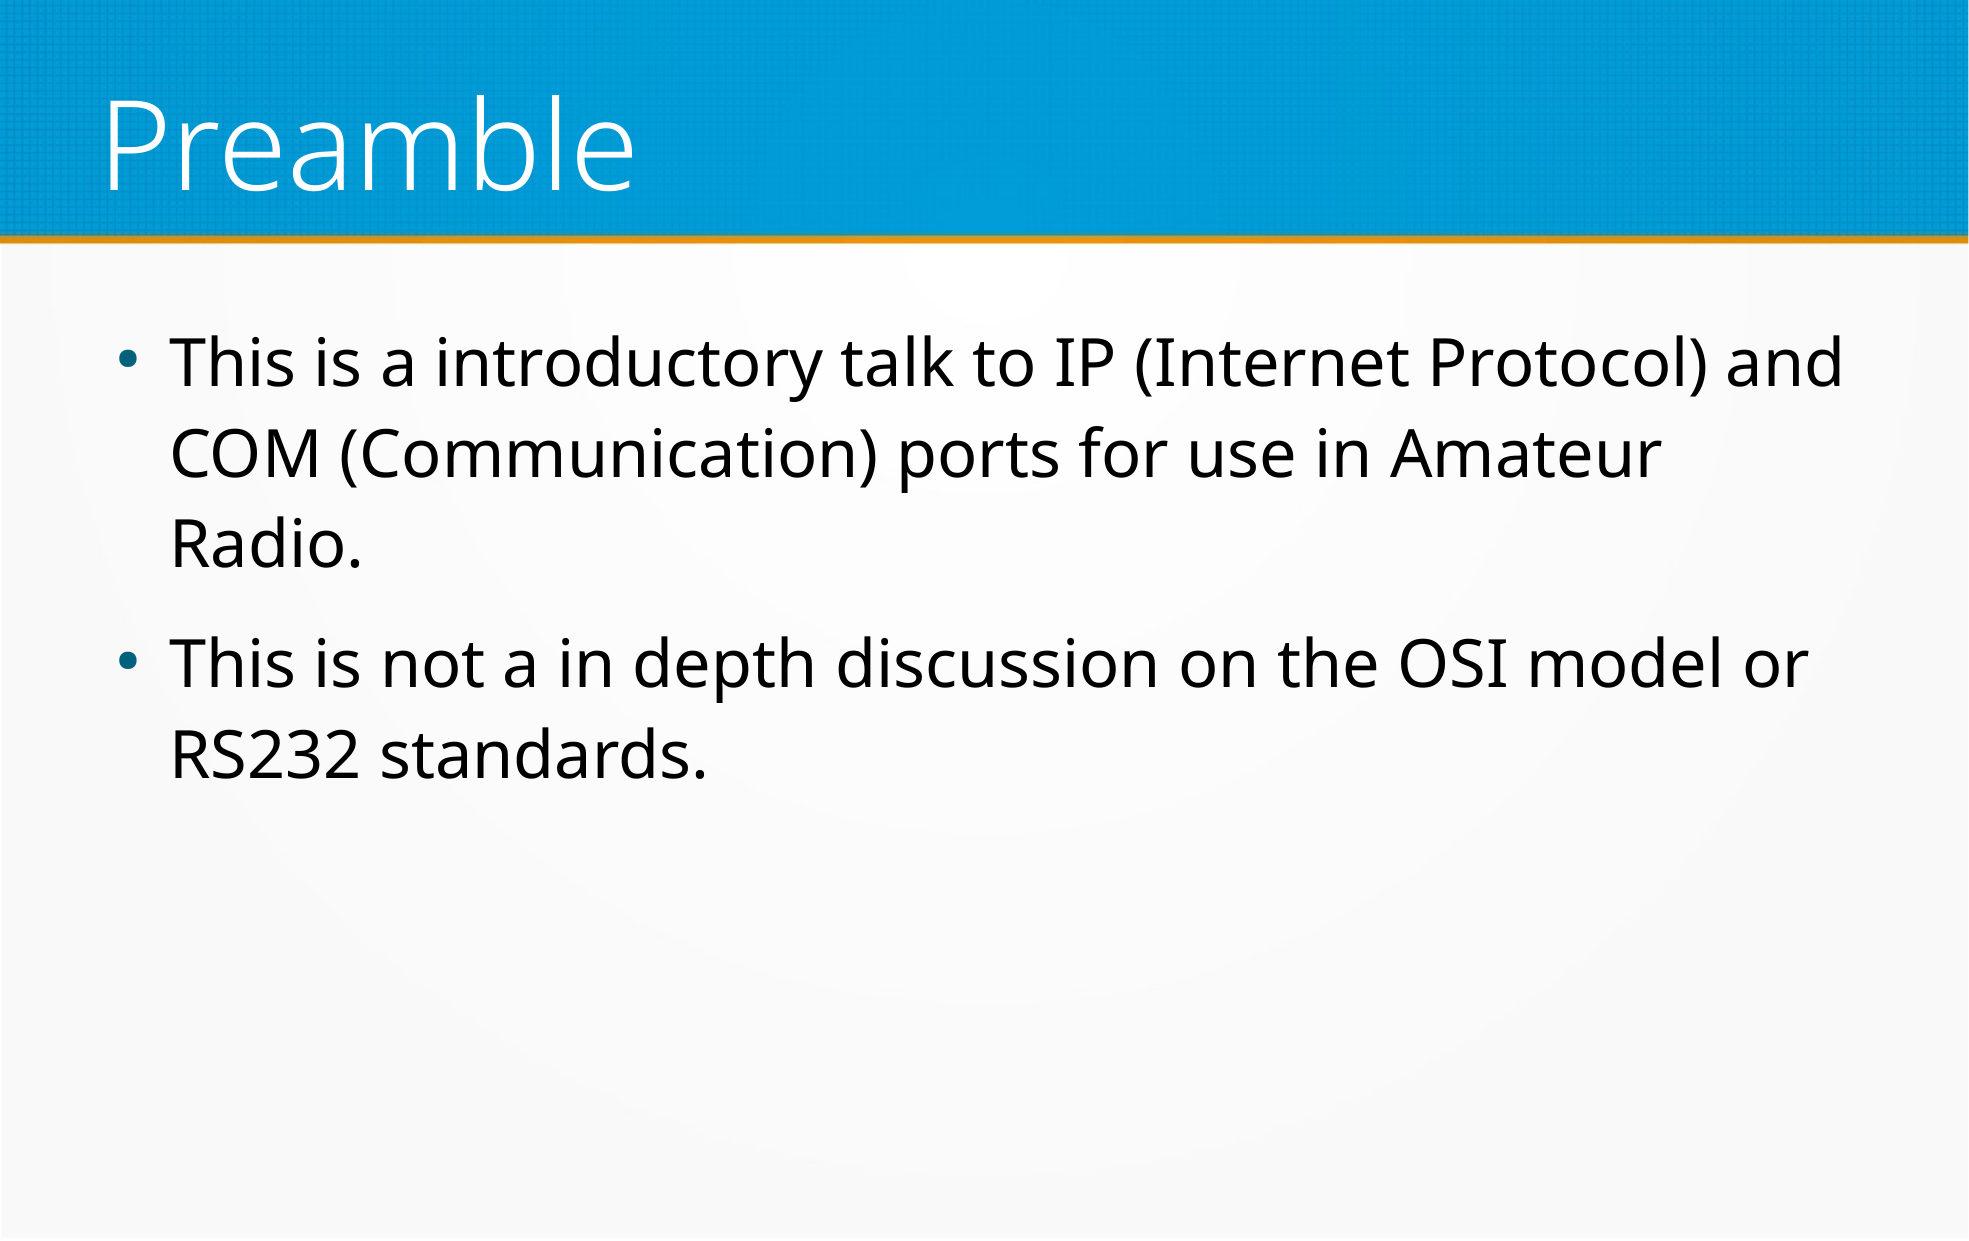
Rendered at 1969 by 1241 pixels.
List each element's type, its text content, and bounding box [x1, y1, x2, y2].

picture [0, 233, 1969, 1241]
title Preamble [98, 19, 1870, 227]
list This is a introductory talk to IP (Internet Protocol) and COM (Communication) ports for use in Amateur Radio. This is not a in depth discussion on the OSI model or RS232 standards. [98, 315, 1861, 1081]
